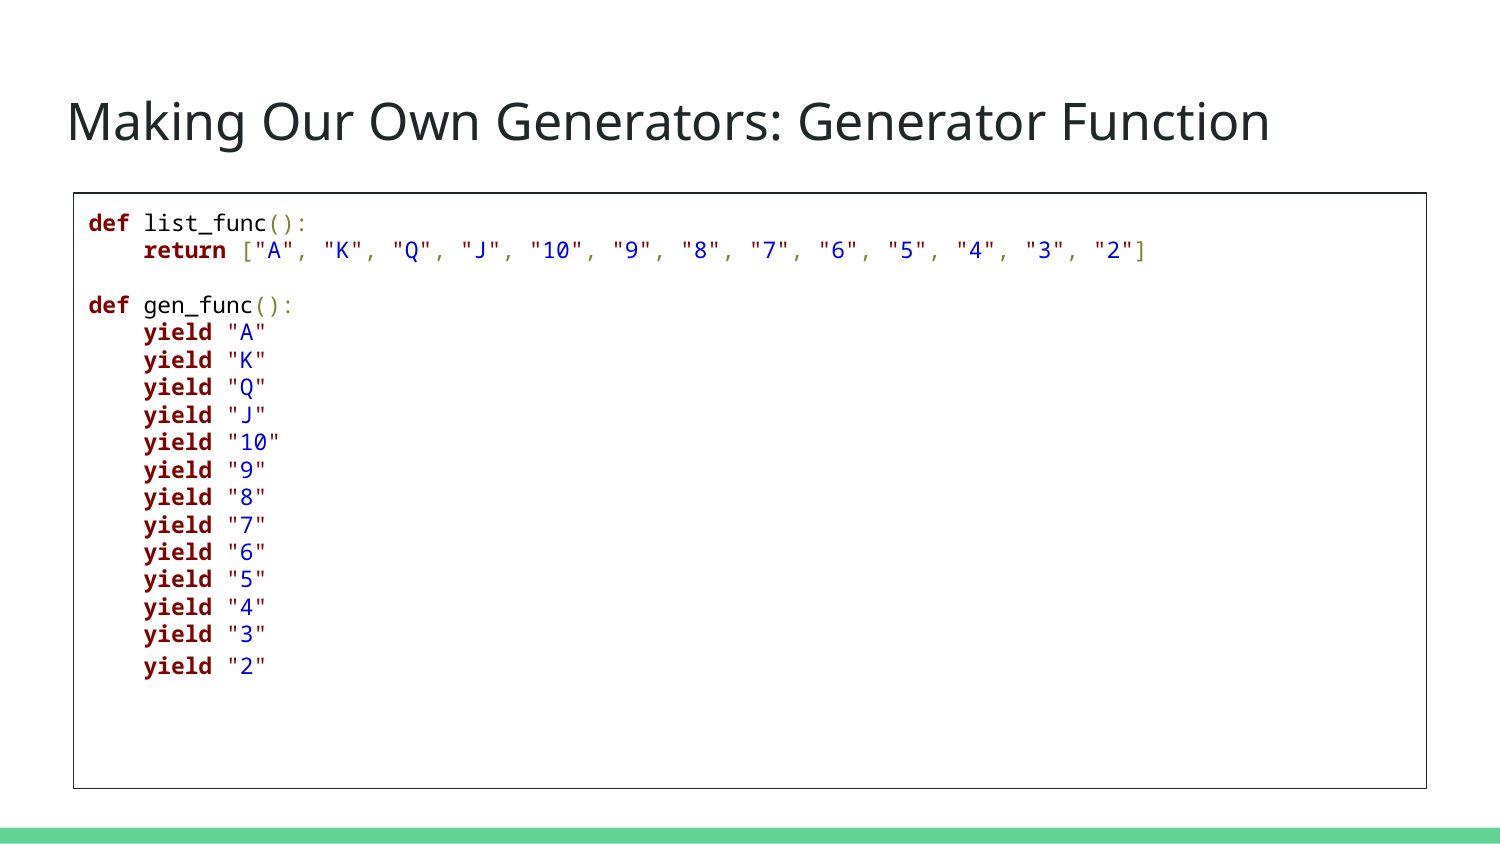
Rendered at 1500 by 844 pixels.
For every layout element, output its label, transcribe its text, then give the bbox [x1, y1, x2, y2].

text_box def list_func(): return ["A", "K", "Q", "J", "10", "9", "8", "7", "6", "5", "4", "3", "2"] def gen_func(): yield "A" yield "K" yield "Q" yield "J" yield "10" yield "9" yield "8" yield "7" yield "6" yield "5" yield "4" yield "3" yield "2" [73, 193, 1427, 789]
title Making Our Own Generators: Generator Function [51, 72, 1449, 167]
